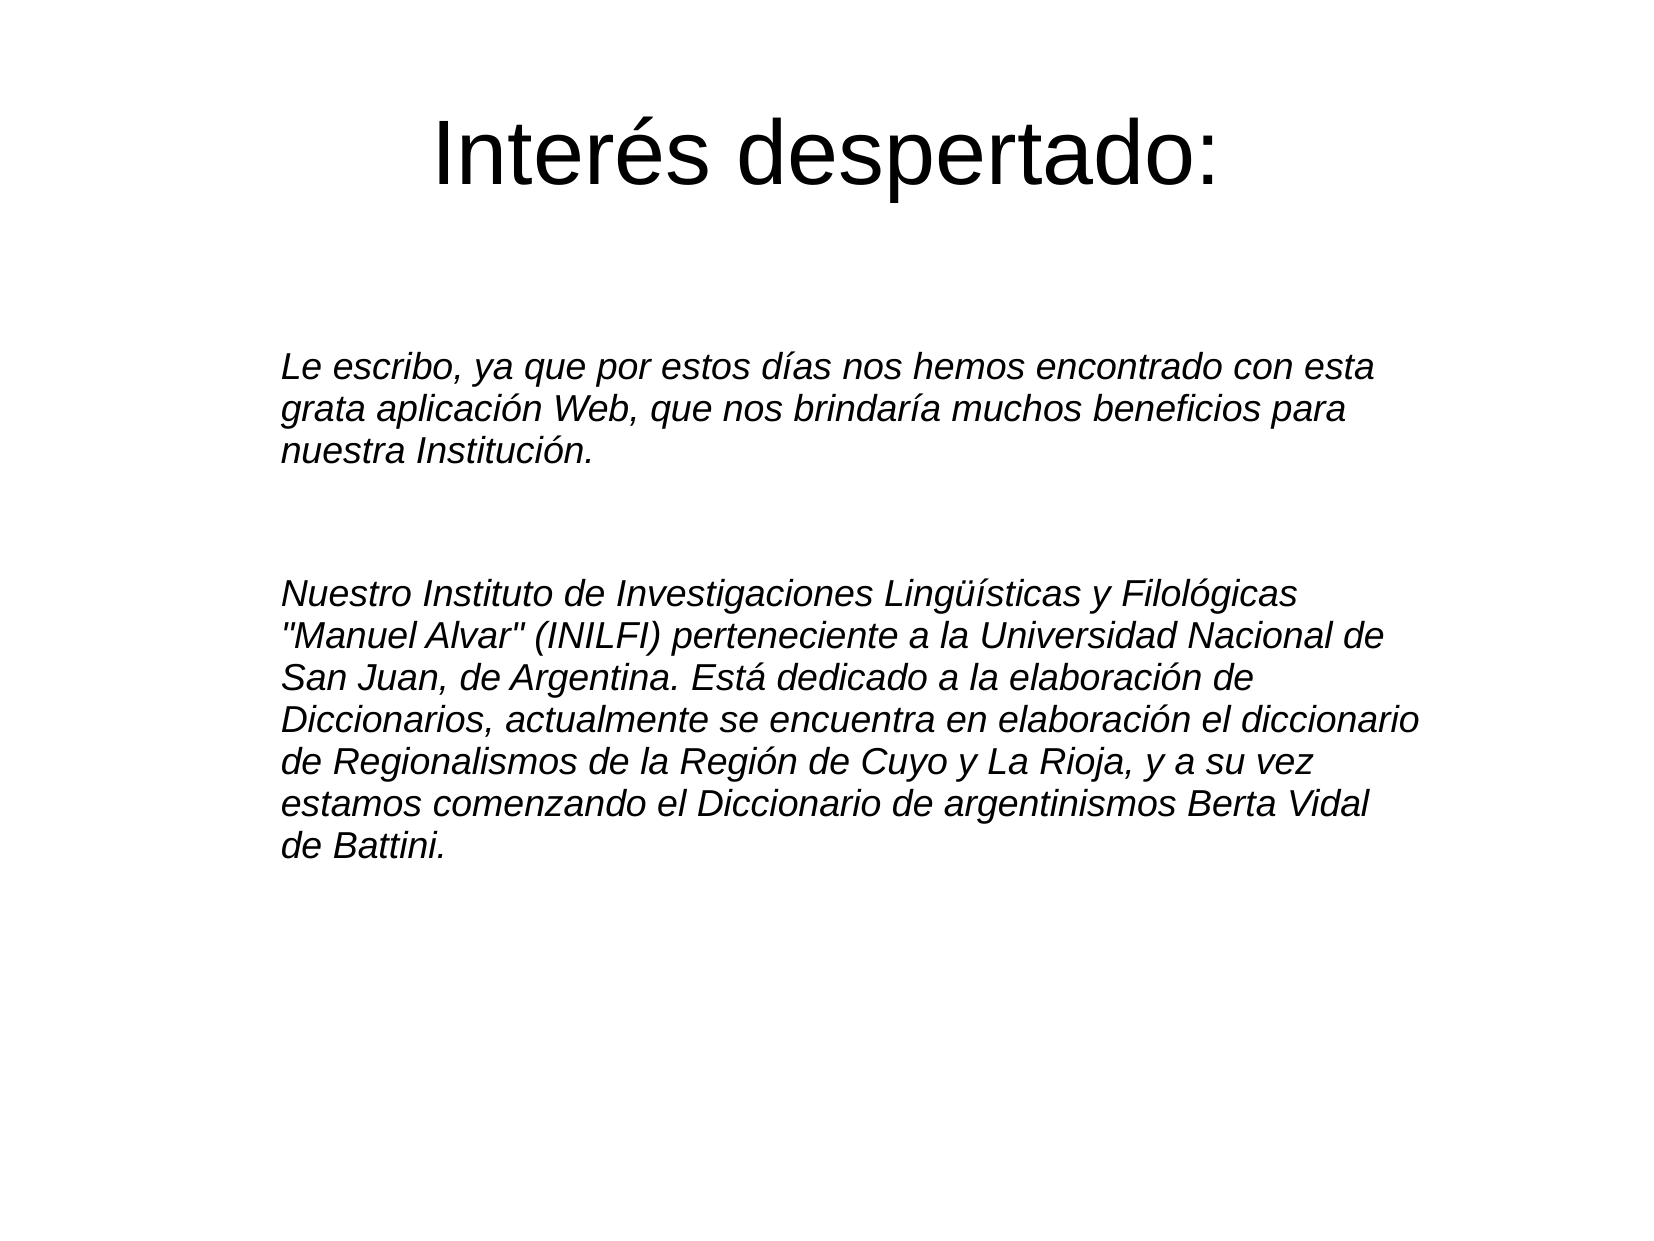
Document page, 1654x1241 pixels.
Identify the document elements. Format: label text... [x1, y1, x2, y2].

title Interés despertado: [82, 49, 1571, 257]
list Le escribo, ya que por estos días nos hemos encontrado con esta grata aplicación Web, que nos brindaría muchos beneficios para nuestra Institución. Nuestro Instituto de Investigaciones Lingüísticas y Filológicas "Manuel Alvar" (INILFI) perteneciente a la Universidad Nacional de San Juan, de Argentina. Está dedicado a la elaboración de Diccionarios, actualmente se encuentra en elaboración el diccionario de Regionalismos de la Región de Cuyo y La Rioja, y a su vez estamos comenzando el Diccionario de argentinismos Berta Vidal de Battini. [210, 345, 1421, 1066]
